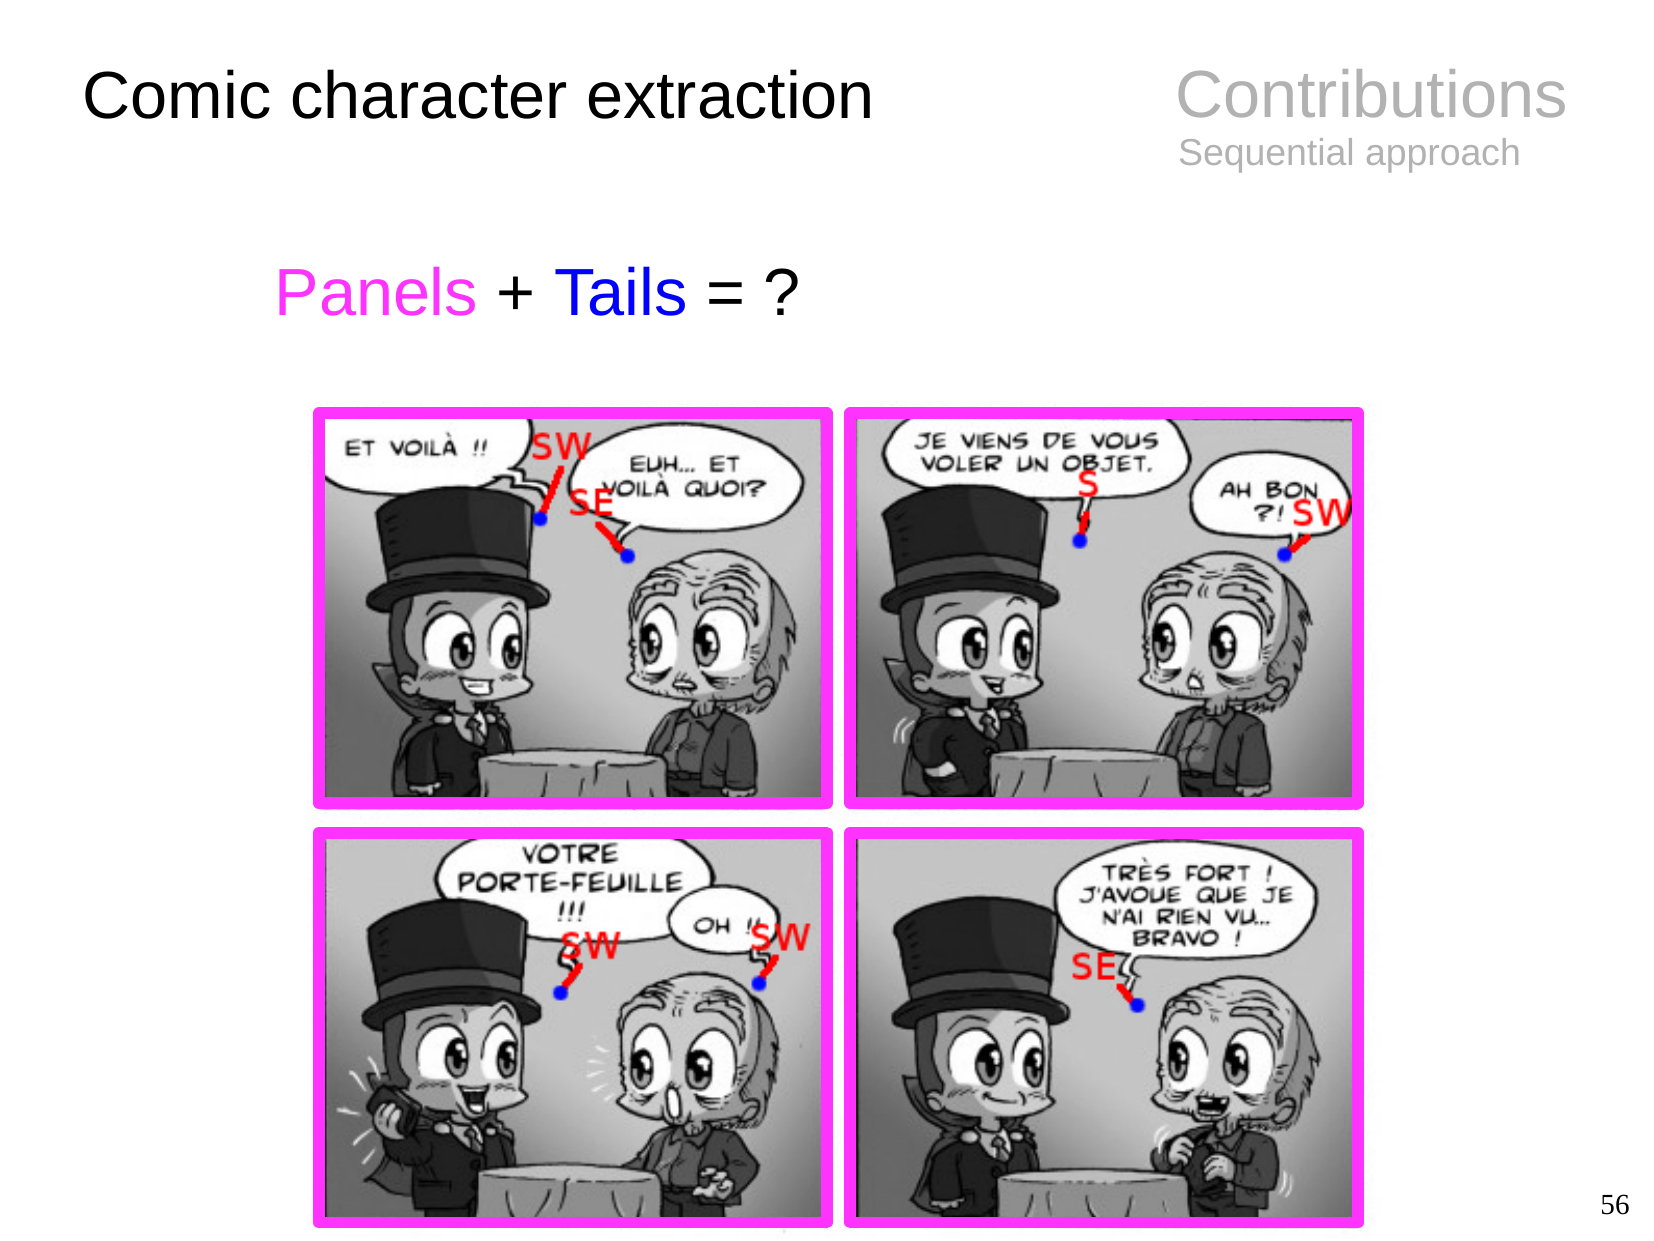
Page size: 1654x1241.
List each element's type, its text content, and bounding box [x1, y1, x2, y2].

text_box Panels + Tails = ? [259, 248, 1512, 338]
picture [306, 400, 1382, 1239]
title Comic character extraction [82, 49, 1571, 142]
